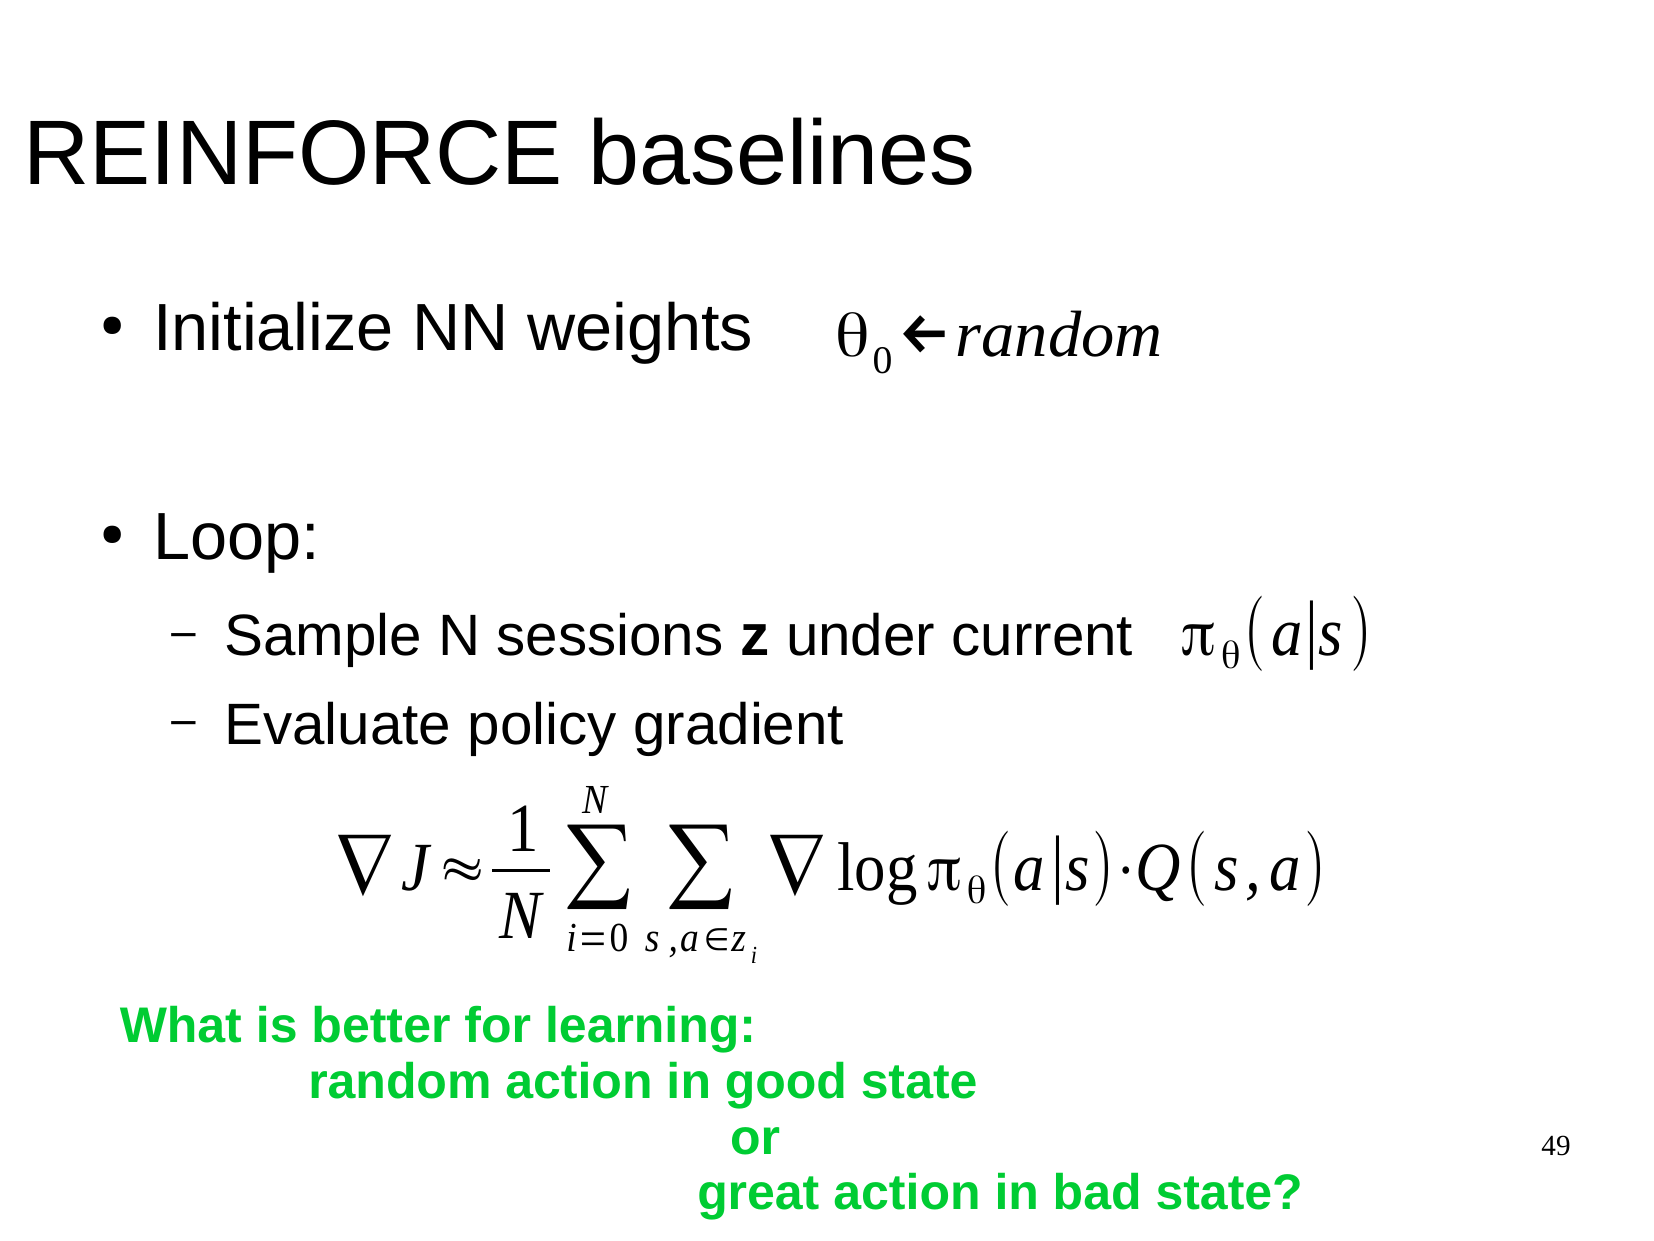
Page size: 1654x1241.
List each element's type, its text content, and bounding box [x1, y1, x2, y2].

chart [1166, 590, 1385, 674]
list Initialize NN weights Loop: Sample N sessions z under current Evaluate policy gradient [82, 290, 1571, 1186]
title REINFORCE baselines [23, 49, 1512, 257]
chart [818, 299, 1179, 384]
text_box What is better for learning: random action in good state or great action in bad state? [105, 990, 1406, 1241]
